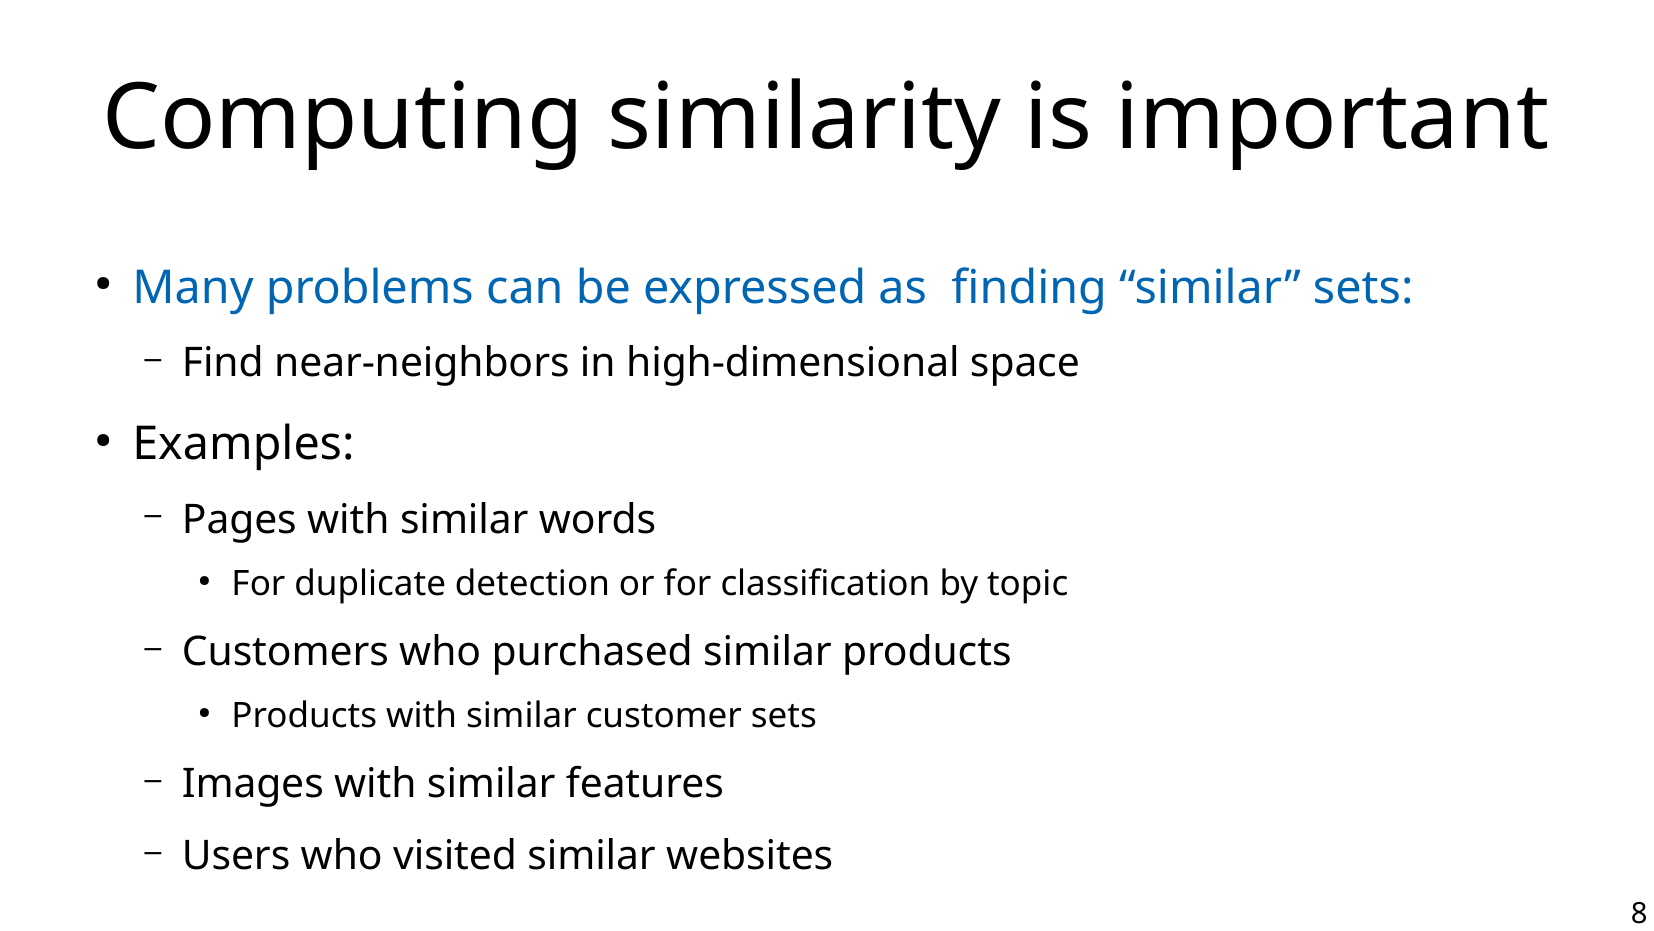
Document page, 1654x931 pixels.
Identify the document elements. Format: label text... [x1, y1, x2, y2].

title Computing similarity is important [82, 1, 1571, 226]
list Many problems can be expressed as finding “similar” sets: Find near-neighbors in high-dimensional space Examples: Pages with similar words For duplicate detection or for classification by topic Customers who purchased similar products Products with similar customer sets Images with similar features Users who visited similar websites [82, 253, 1571, 886]
